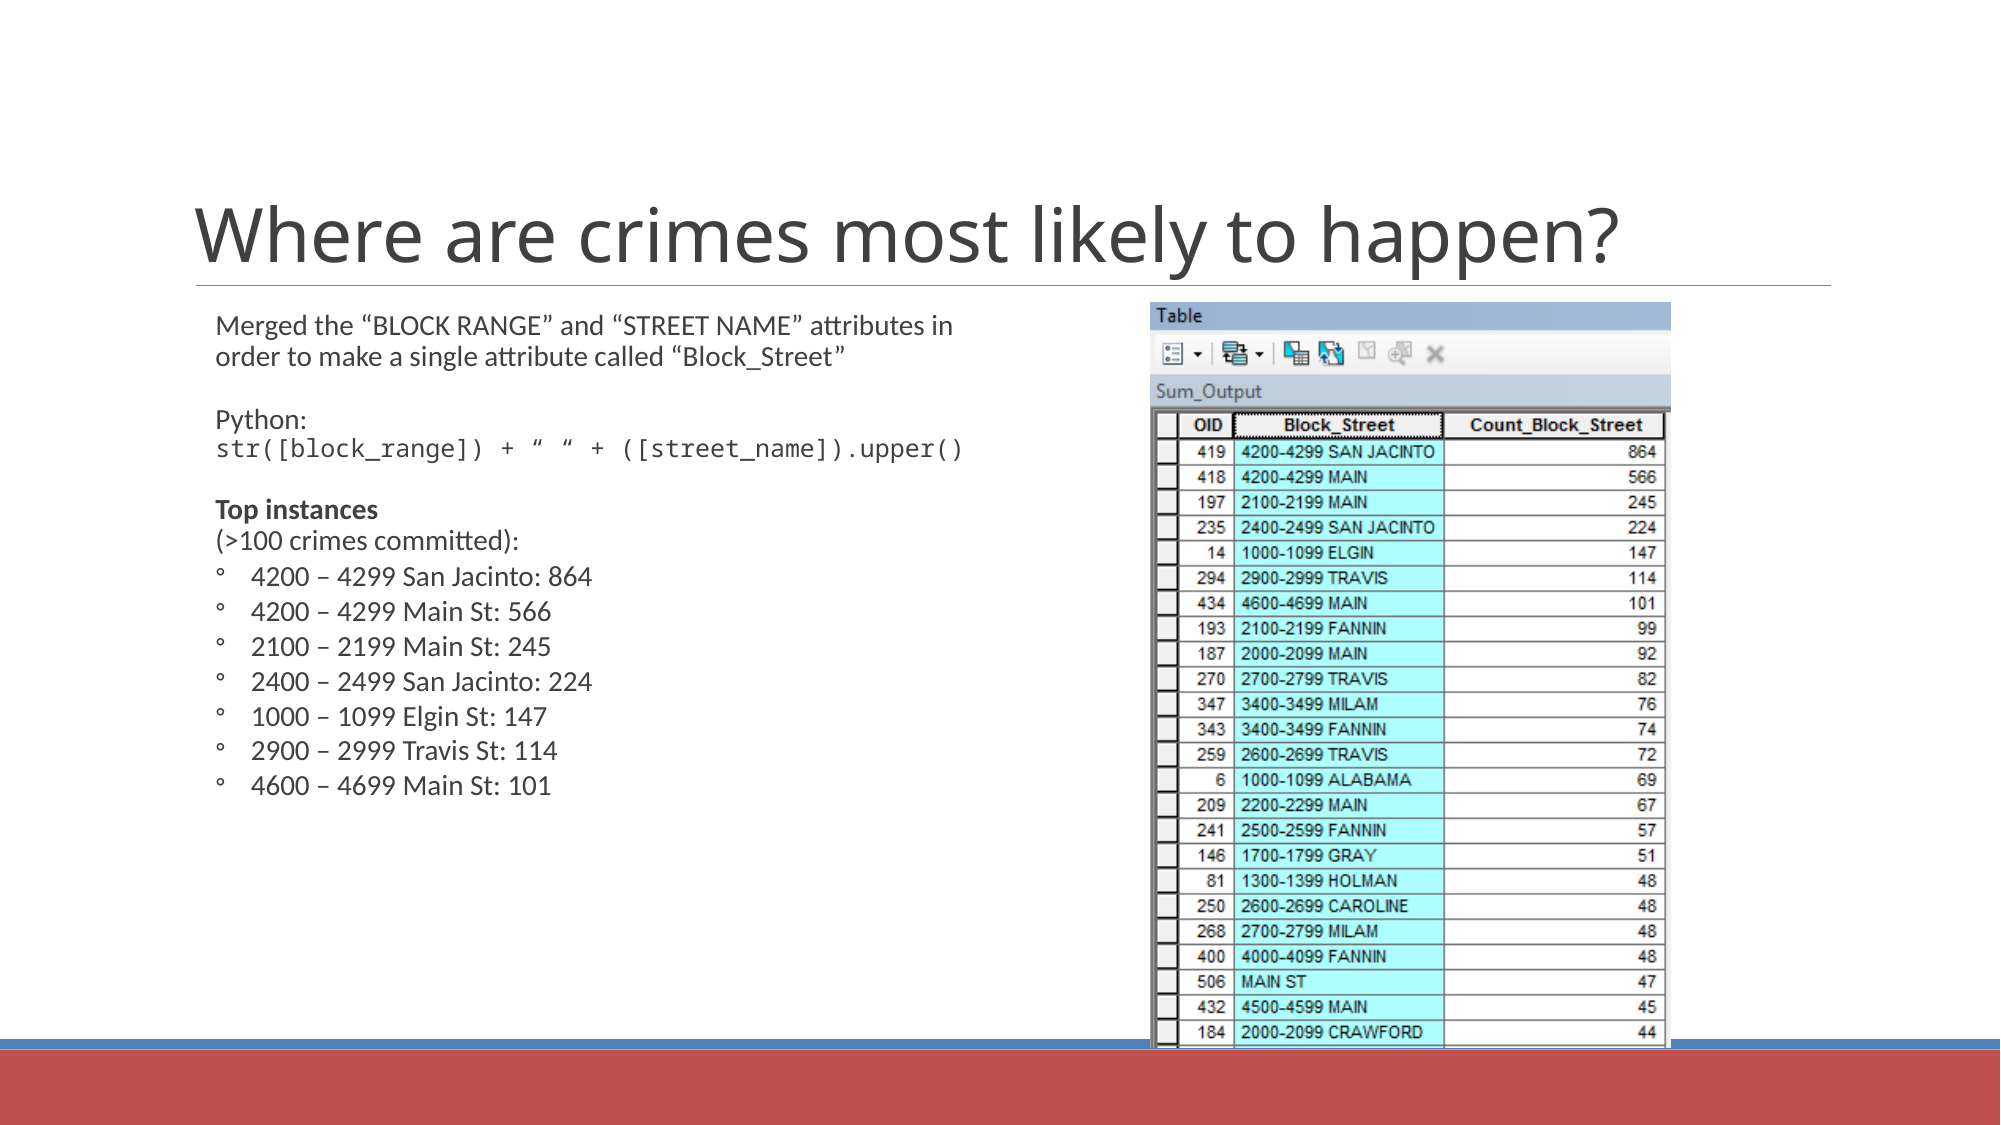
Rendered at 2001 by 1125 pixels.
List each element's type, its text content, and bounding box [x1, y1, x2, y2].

picture [1150, 302, 1671, 1048]
text_box Merged the “BLOCK RANGE” and “STREET NAME” attributes in order to make a single attribute called “Block_Street” Python: str([block_range]) + “ “ + ([street_name]).upper() Top instances (>100 crimes committed): 4200 – 4299 San Jacinto: 864 4200 – 4299 Main St: 566 2100 – 2199 Main St: 245 2400 – 2499 San Jacinto: 224 1000 – 1099 Elgin St: 147 2900 – 2999 Travis St: 114 4600 – 4699 Main St: 101 [180, 302, 990, 1025]
text_box Where are crimes most likely to happen? [180, 47, 1830, 285]
